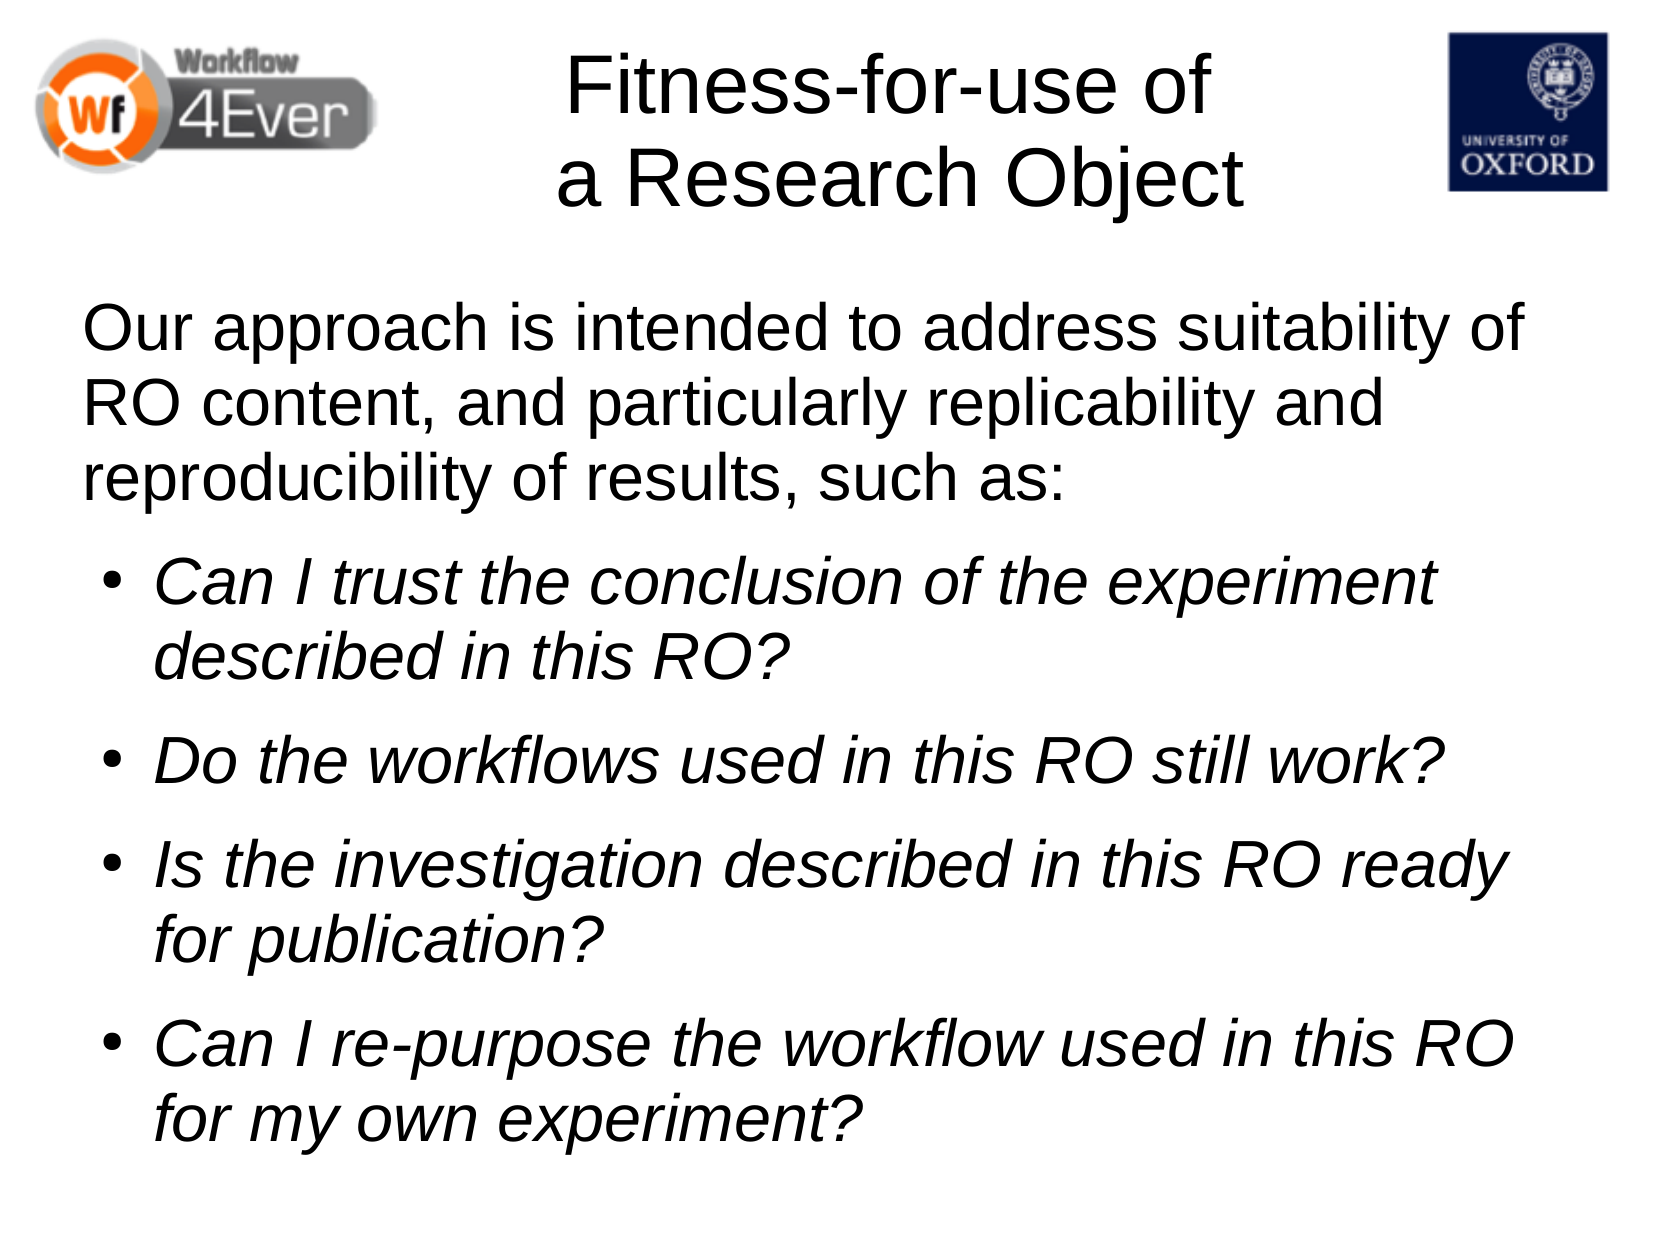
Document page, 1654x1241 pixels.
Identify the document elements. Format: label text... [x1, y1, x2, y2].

list Our approach is intended to address suitability of RO content, and particularly replicability and reproducibility of results, such as: Can I trust the conclusion of the experiment described in this RO? Do the workflows used in this RO still work? Is the investigation described in this RO ready for publication? Can I re-purpose the workflow used in this RO for my own experiment? [82, 290, 1571, 1154]
picture [29, 33, 354, 181]
title Fitness-for-use of a Research Object [354, 31, 1447, 231]
picture [1446, 29, 1612, 194]
